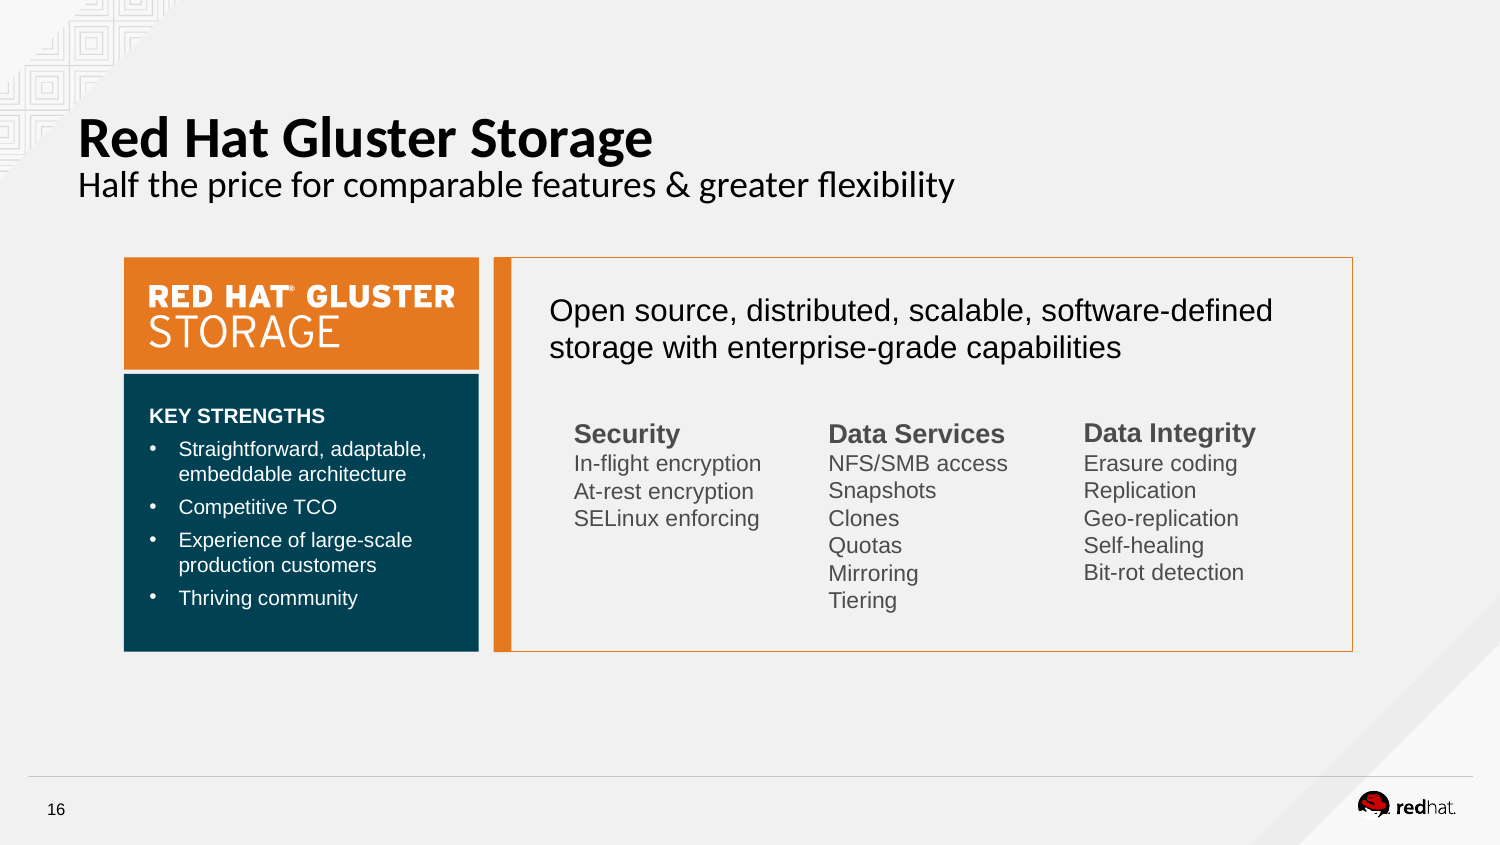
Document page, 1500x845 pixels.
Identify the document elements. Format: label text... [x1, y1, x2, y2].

slide_number 35 [0, 787, 75, 833]
picture [0, 0, 1500, 845]
text_box KEY STRENGTHS Straightforward, adaptable, embeddable architecture Competitive TCO Experience of large-scale production customers Thriving community [139, 398, 461, 617]
text_box [493, 257, 512, 653]
text_box Data Integrity Erasure coding Replication Geo-replication Self-healing Bit-rot detection [1074, 410, 1300, 623]
text_box [123, 373, 479, 652]
title Red Hat Gluster Storage [78, 0, 1500, 169]
list Half the price for comparable features & greater flexibility [78, 160, 1354, 208]
text_box Open source, distributed, scalable, software-defined storage with enterprise-grade capabilities [540, 285, 1352, 371]
text_box Security In-flight encryption At-rest encryption SELinux enforcing [564, 411, 790, 538]
text_box Data Services NFS/SMB access Snapshots Clones Quotas Mirroring Tiering [819, 411, 1045, 652]
